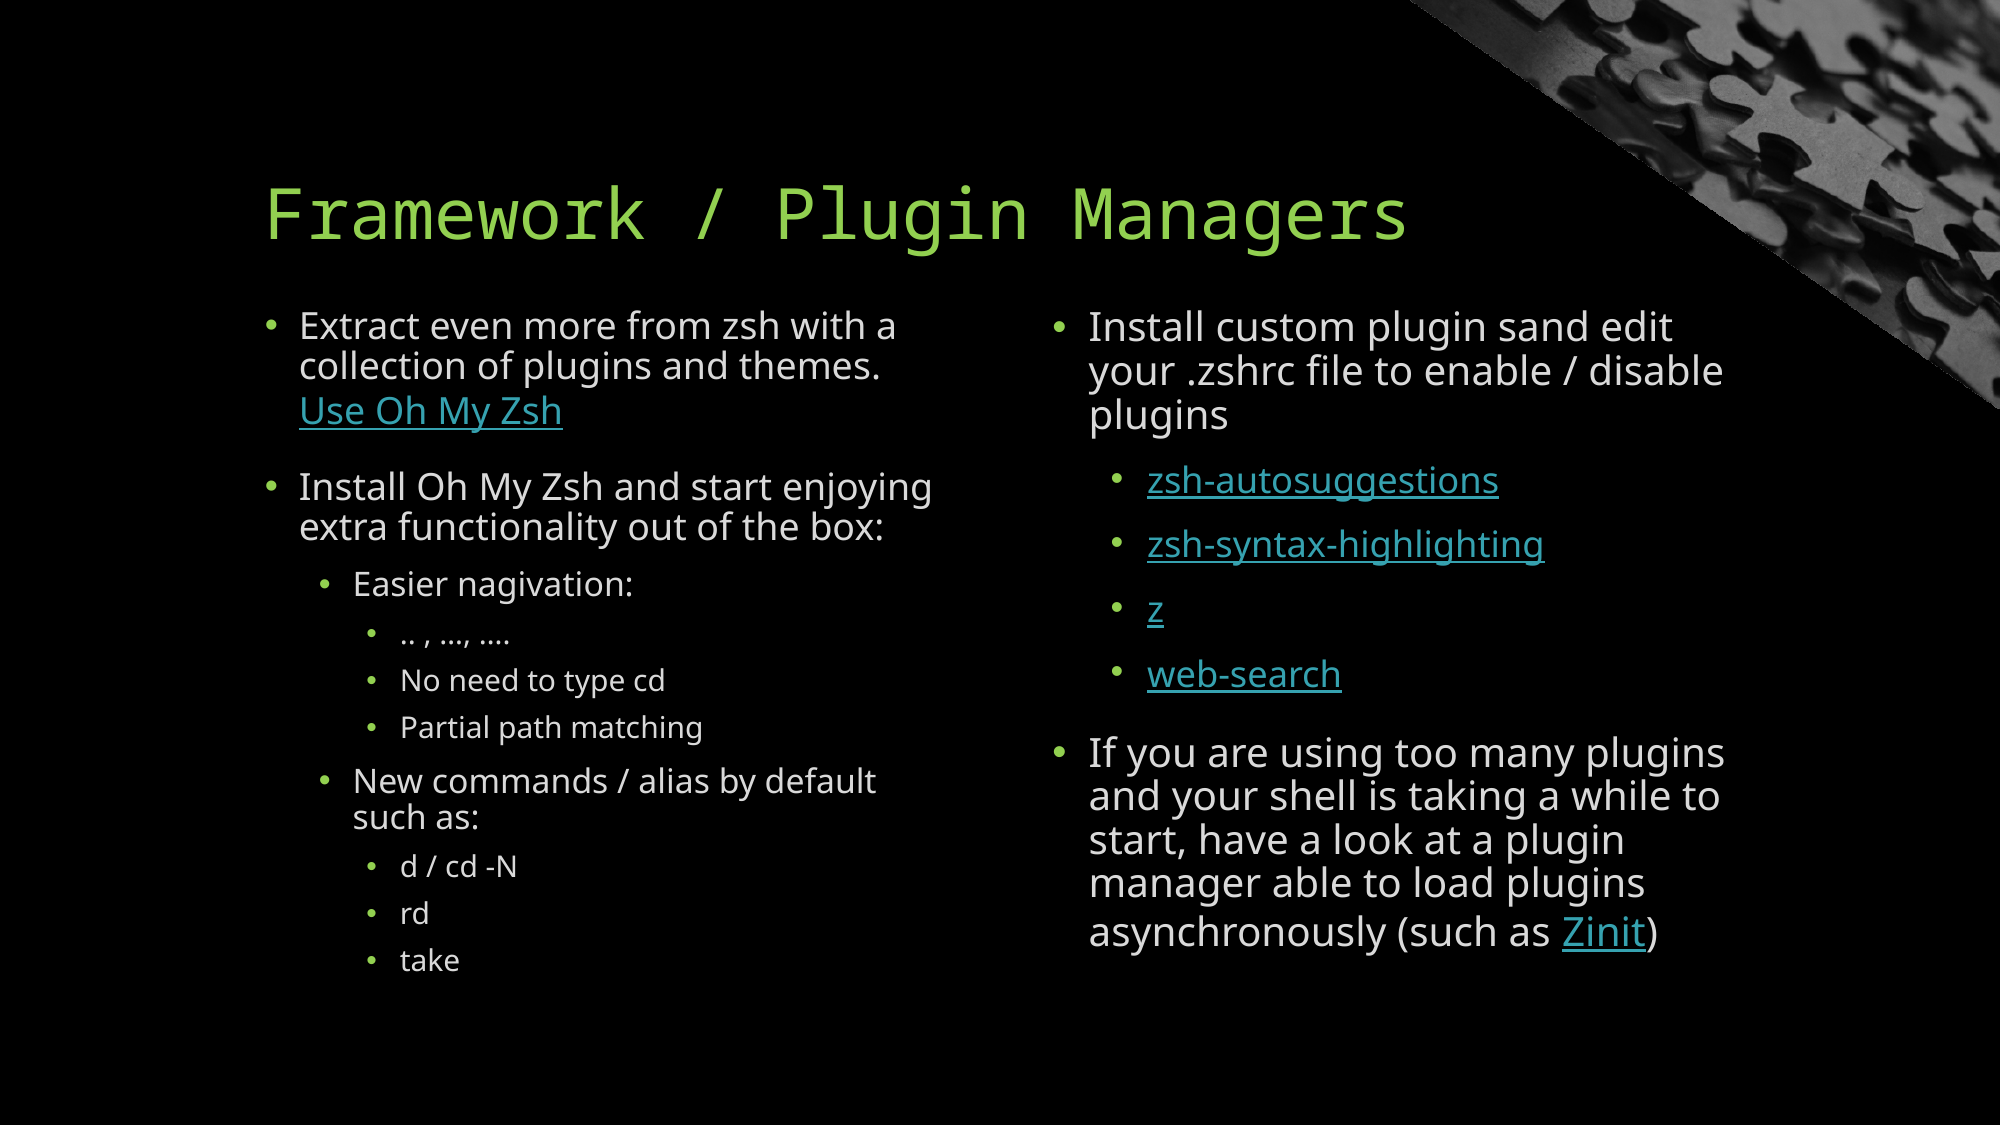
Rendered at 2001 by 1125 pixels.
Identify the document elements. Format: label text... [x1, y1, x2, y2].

picture [1409, 0, 2000, 410]
list Install custom plugin sand edit your .zshrc file to enable / disable plugins zsh-autosuggestions zsh-syntax-highlighting z web-search If you are using too many plugins and your shell is taking a while to start, have a look at a plugin manager able to load plugins asynchronously (such as Zinit) [1037, 299, 1750, 1000]
list Extract even more from zsh with a collection of plugins and themes. Use Oh My Zsh Install Oh My Zsh and start enjoying extra functionality out of the box: Easier nagivation: .. , …, …. No need to type cd Partial path matching New commands / alias by default such as: d / cd -N rd take [249, 299, 963, 1000]
title Framework / Plugin Managers [249, 75, 1750, 263]
